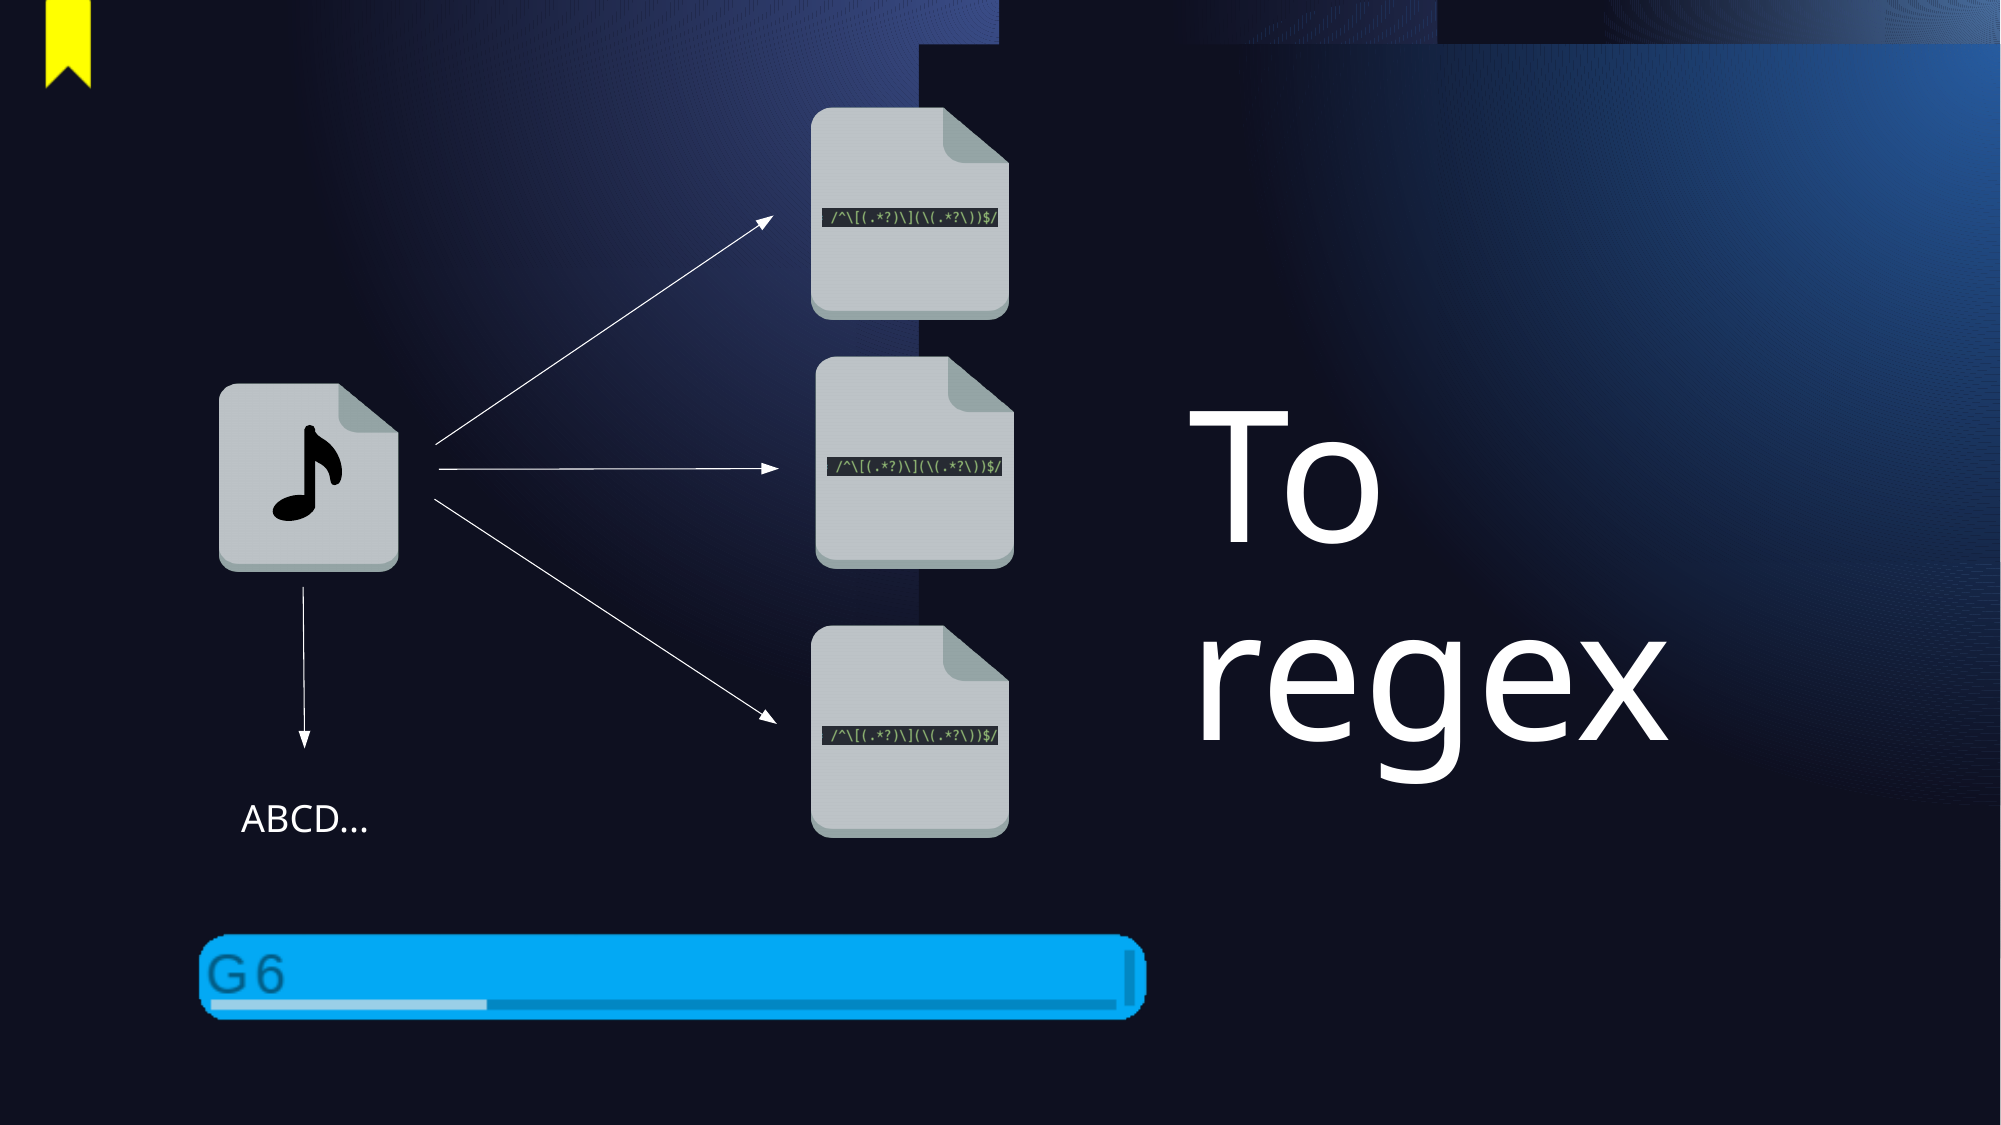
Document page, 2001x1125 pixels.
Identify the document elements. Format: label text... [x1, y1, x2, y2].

picture [778, 616, 1042, 838]
picture [14, 0, 123, 98]
text_box ABCD... [225, 787, 392, 848]
picture [189, 375, 428, 572]
text_box To regex [1173, 88, 1912, 788]
picture [778, 98, 1042, 320]
picture [782, 347, 1047, 569]
picture [189, 924, 1170, 1033]
